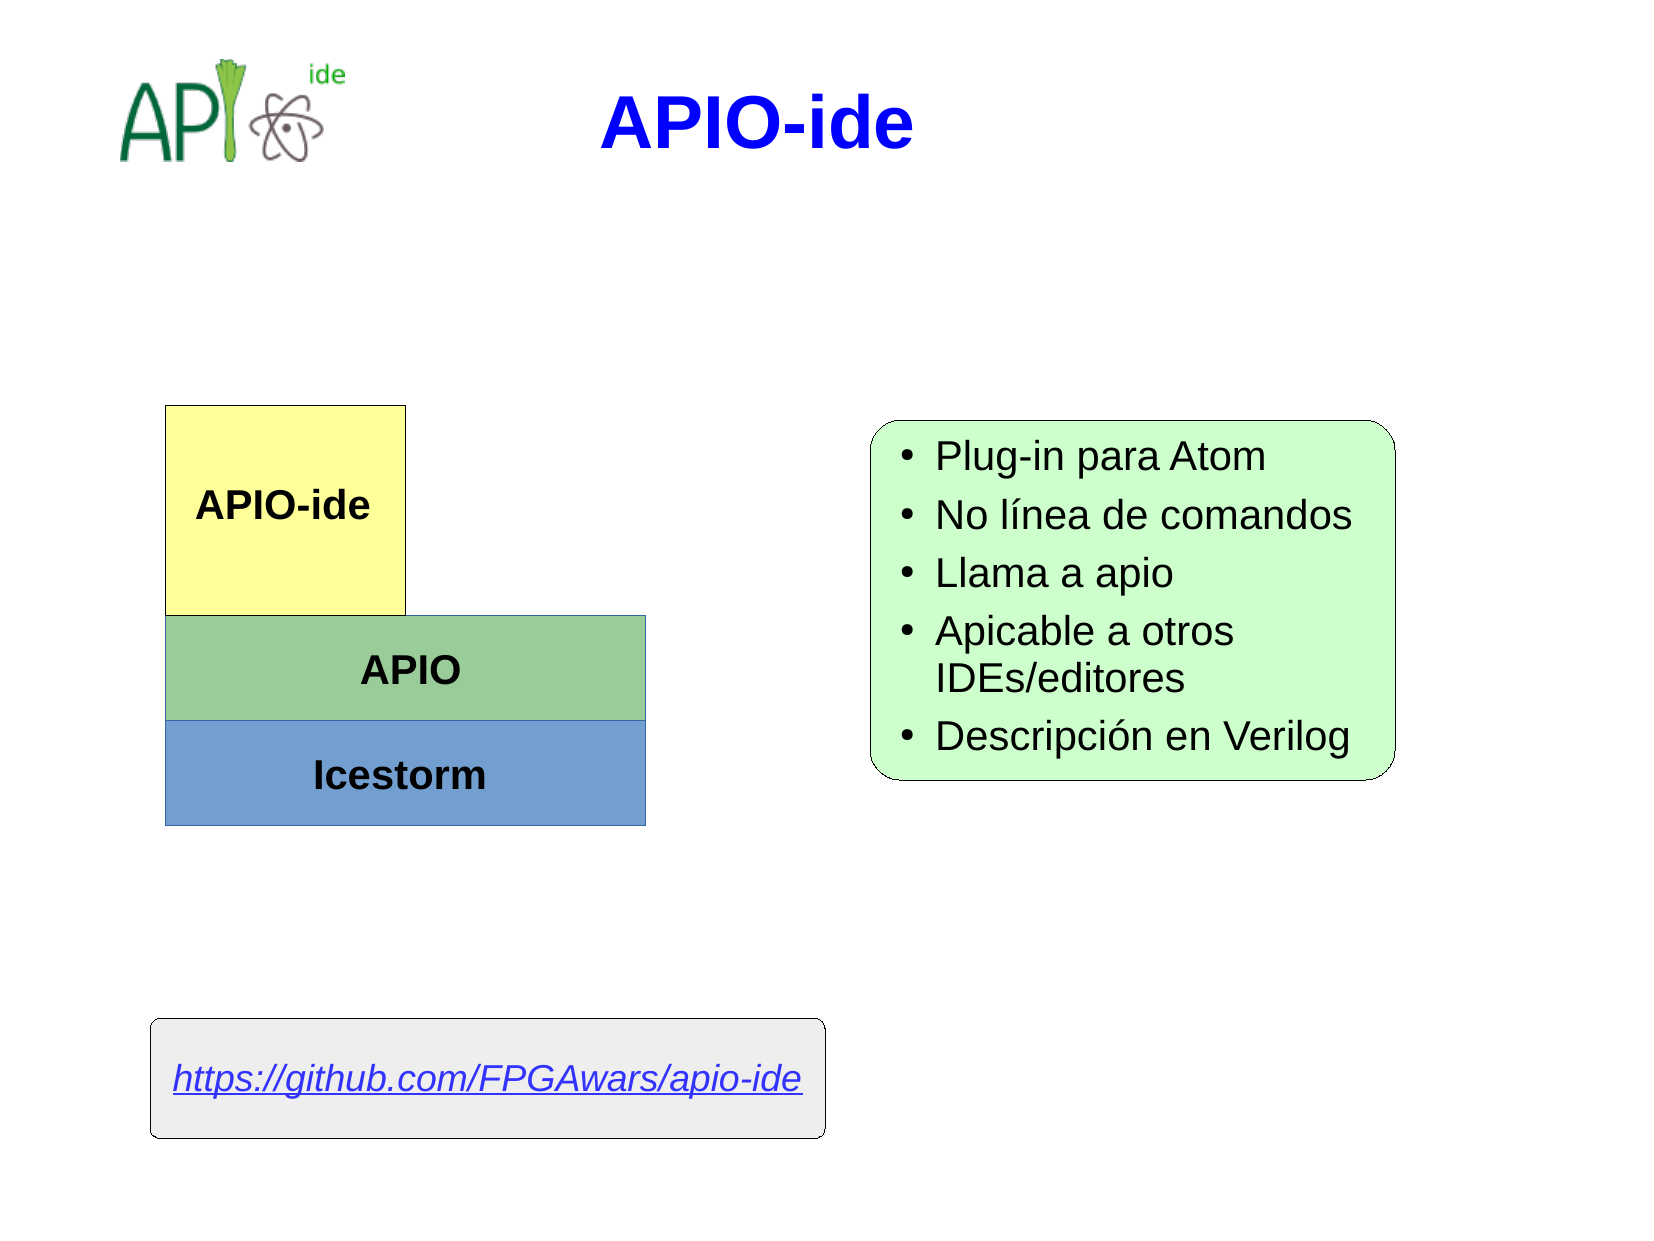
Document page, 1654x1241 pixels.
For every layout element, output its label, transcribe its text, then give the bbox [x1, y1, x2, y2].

text_box APIO [345, 639, 482, 706]
text_box [165, 405, 646, 826]
picture [120, 59, 345, 162]
text_box Plug-in para Atom No línea de comandos Llama a apio Apicable a otros IDEs/editores Descripción en Verilog [885, 425, 1381, 884]
text_box APIO-ide [525, 73, 991, 211]
text_box Icestorm [298, 744, 511, 811]
text_box https://github.com/FPGAwars/apio-ide [150, 1018, 826, 1139]
text_box APIO-ide [180, 474, 406, 541]
text_box [870, 420, 1396, 776]
